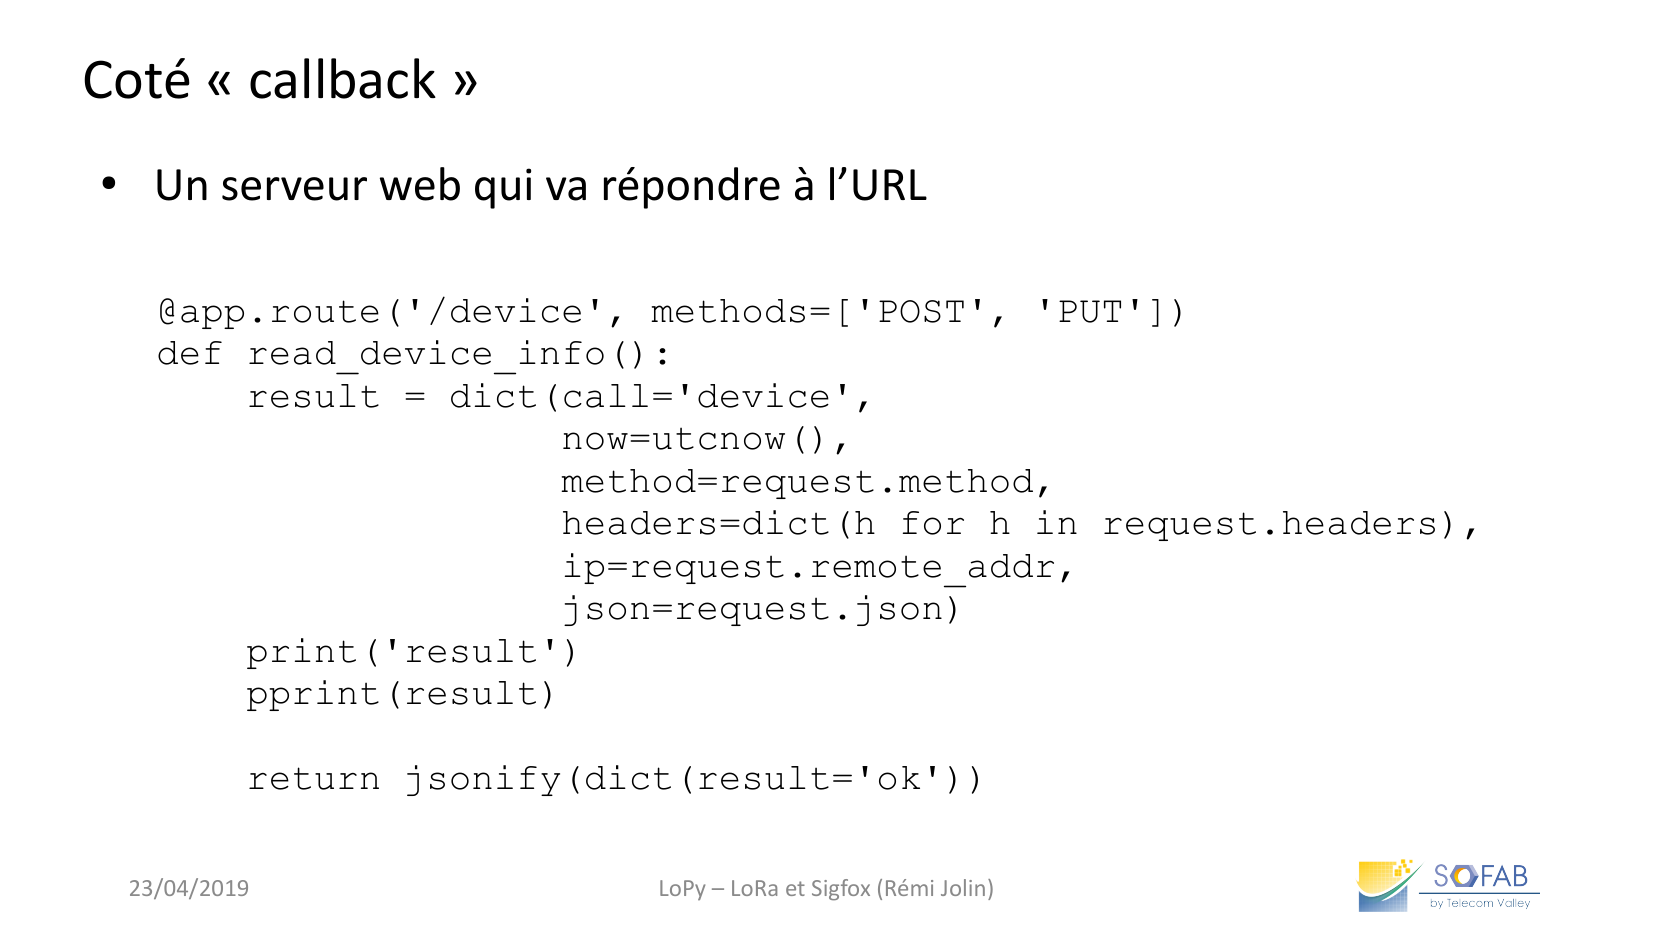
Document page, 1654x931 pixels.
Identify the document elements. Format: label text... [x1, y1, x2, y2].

text_box @app.route('/device', methods=['POST', 'PUT']) def read_device_info(): result = dict(call='device', now=utcnow(), method=request.method, headers=dict(h for h in request.headers), ip=request.remote_addr, json=request.json) print('result') pprint(result) return jsonify(dict(result='ok')) [141, 283, 1642, 931]
title Coté « callback » [82, 37, 1571, 130]
list Un serveur web qui va répondre à l’URL [82, 165, 1571, 757]
